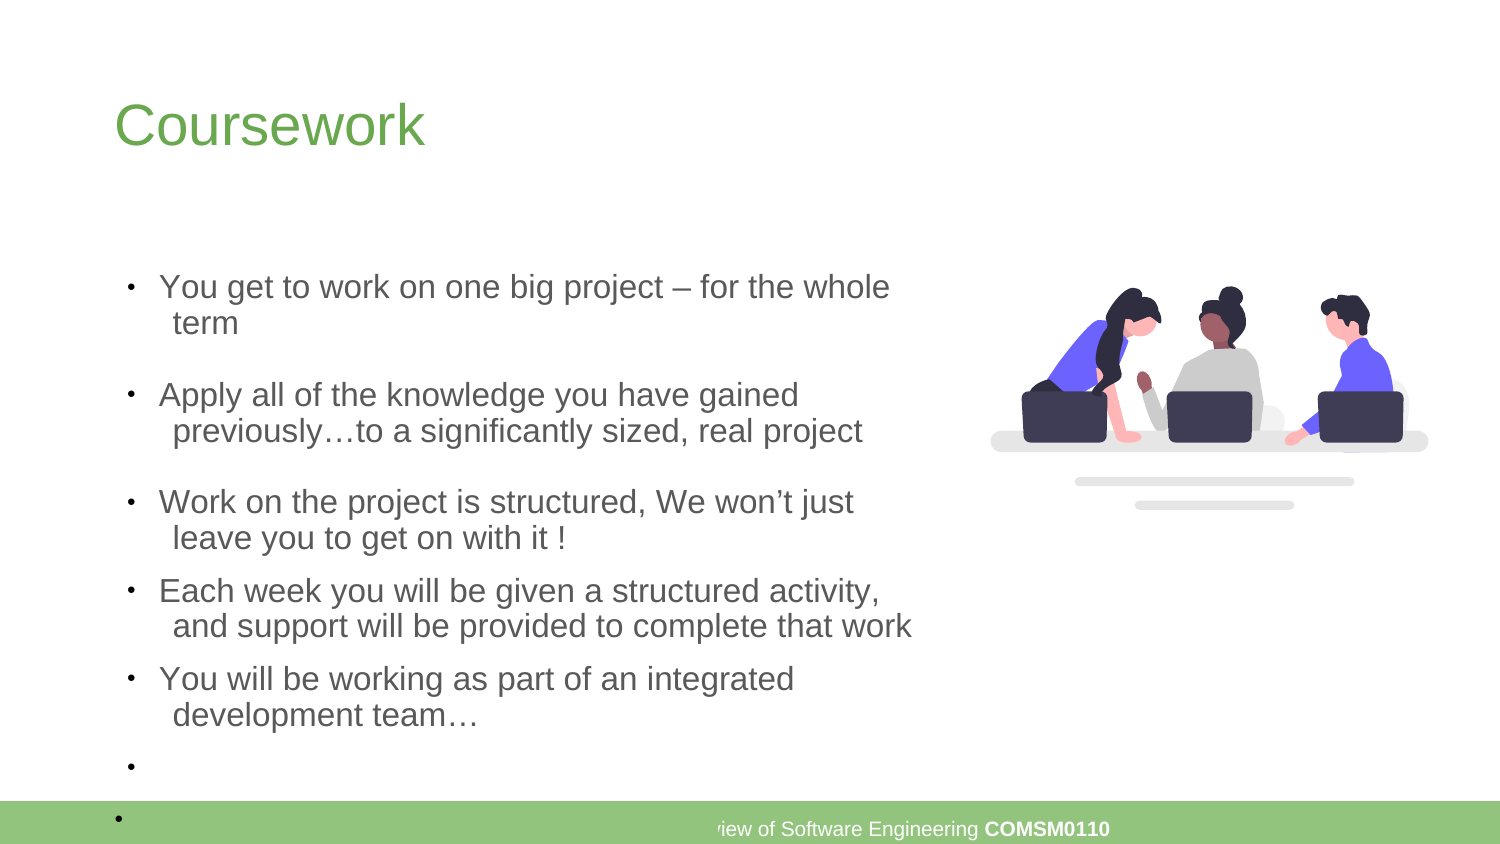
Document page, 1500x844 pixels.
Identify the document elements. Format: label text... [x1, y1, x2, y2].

list You get to work on one big project – for the whole term Apply all of the knowledge you have gained previously…to a significantly sized, real project Work on the project is structured, We won’t just leave you to get on with it ! Each week you will be given a structured activity, and support will be provided to complete that work You will be working as part of an integrated development team… [103, 224, 934, 760]
picture [990, 286, 1429, 511]
title Coursework [103, 44, 1397, 209]
